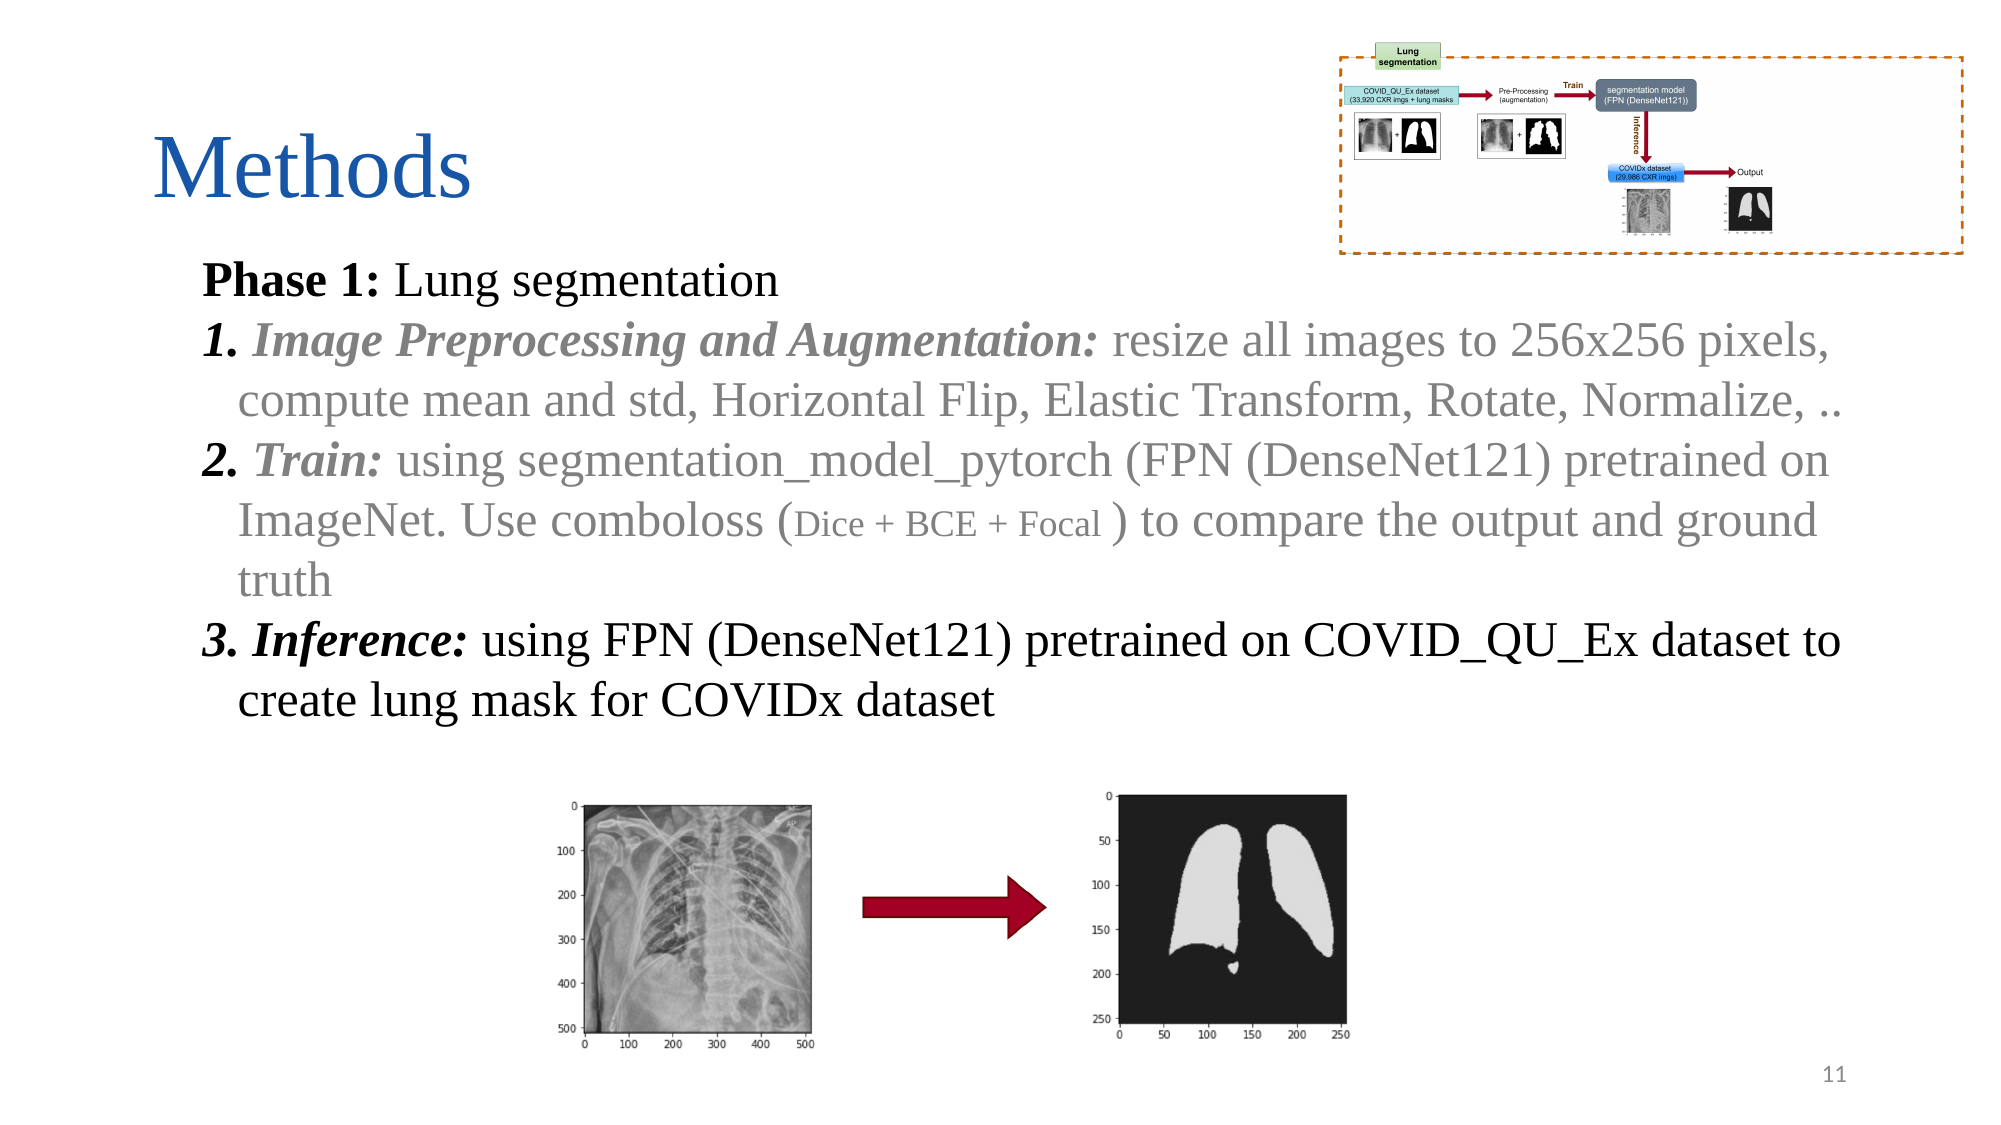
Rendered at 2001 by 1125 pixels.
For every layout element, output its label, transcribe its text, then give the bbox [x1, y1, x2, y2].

text_box Methods [137, 59, 1336, 277]
picture [531, 766, 1380, 1080]
picture [1336, 39, 1967, 258]
text_box <number> [1412, 1042, 1862, 1103]
text_box Phase 1: Lung segmentation Image Preprocessing and Augmentation: resize all images to 256x256 pixels, compute mean and std, Horizontal Flip, Elastic Transform, Rotate, Normalize, .. Train: using segmentation_model_pytorch (FPN (DenseNet121) pretrained on ImageNet. Use comboloss (Dice + BCE + Focal ) to compare the output and ground truth Inference: using FPN (DenseNet121) pretrained on COVID_QU_Ex dataset to create lung mask for COVIDx dataset [187, 238, 1905, 794]
